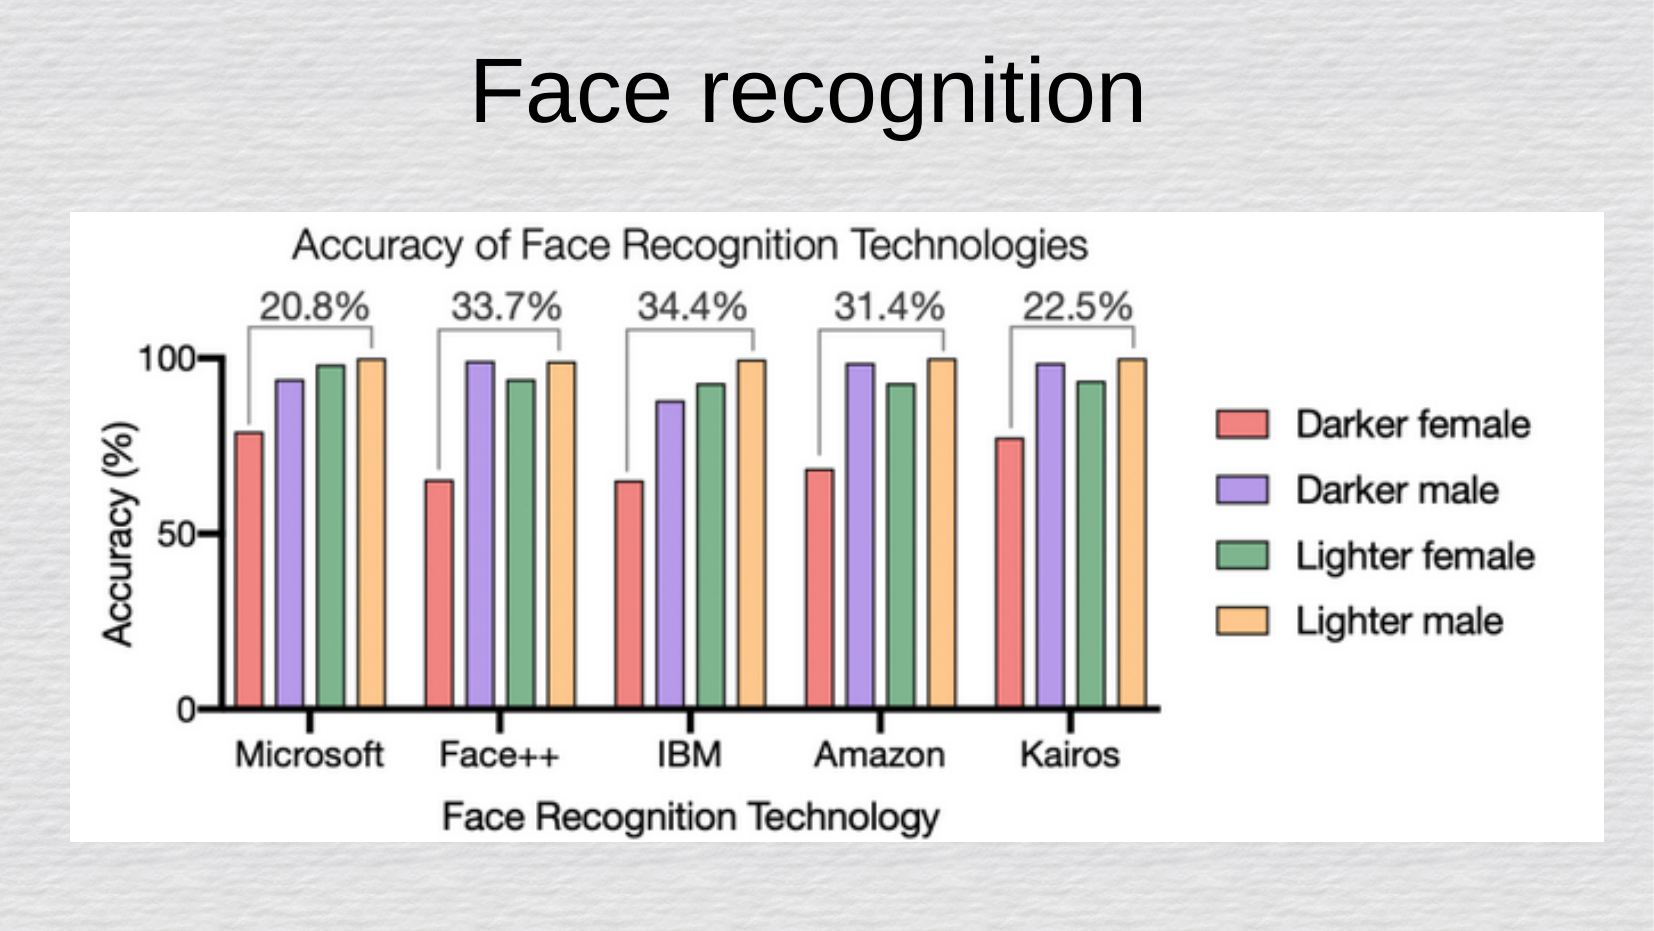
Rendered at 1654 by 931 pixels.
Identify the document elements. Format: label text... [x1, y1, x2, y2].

title Face recognition [307, 39, 1312, 142]
picture [0, 0, 1654, 931]
